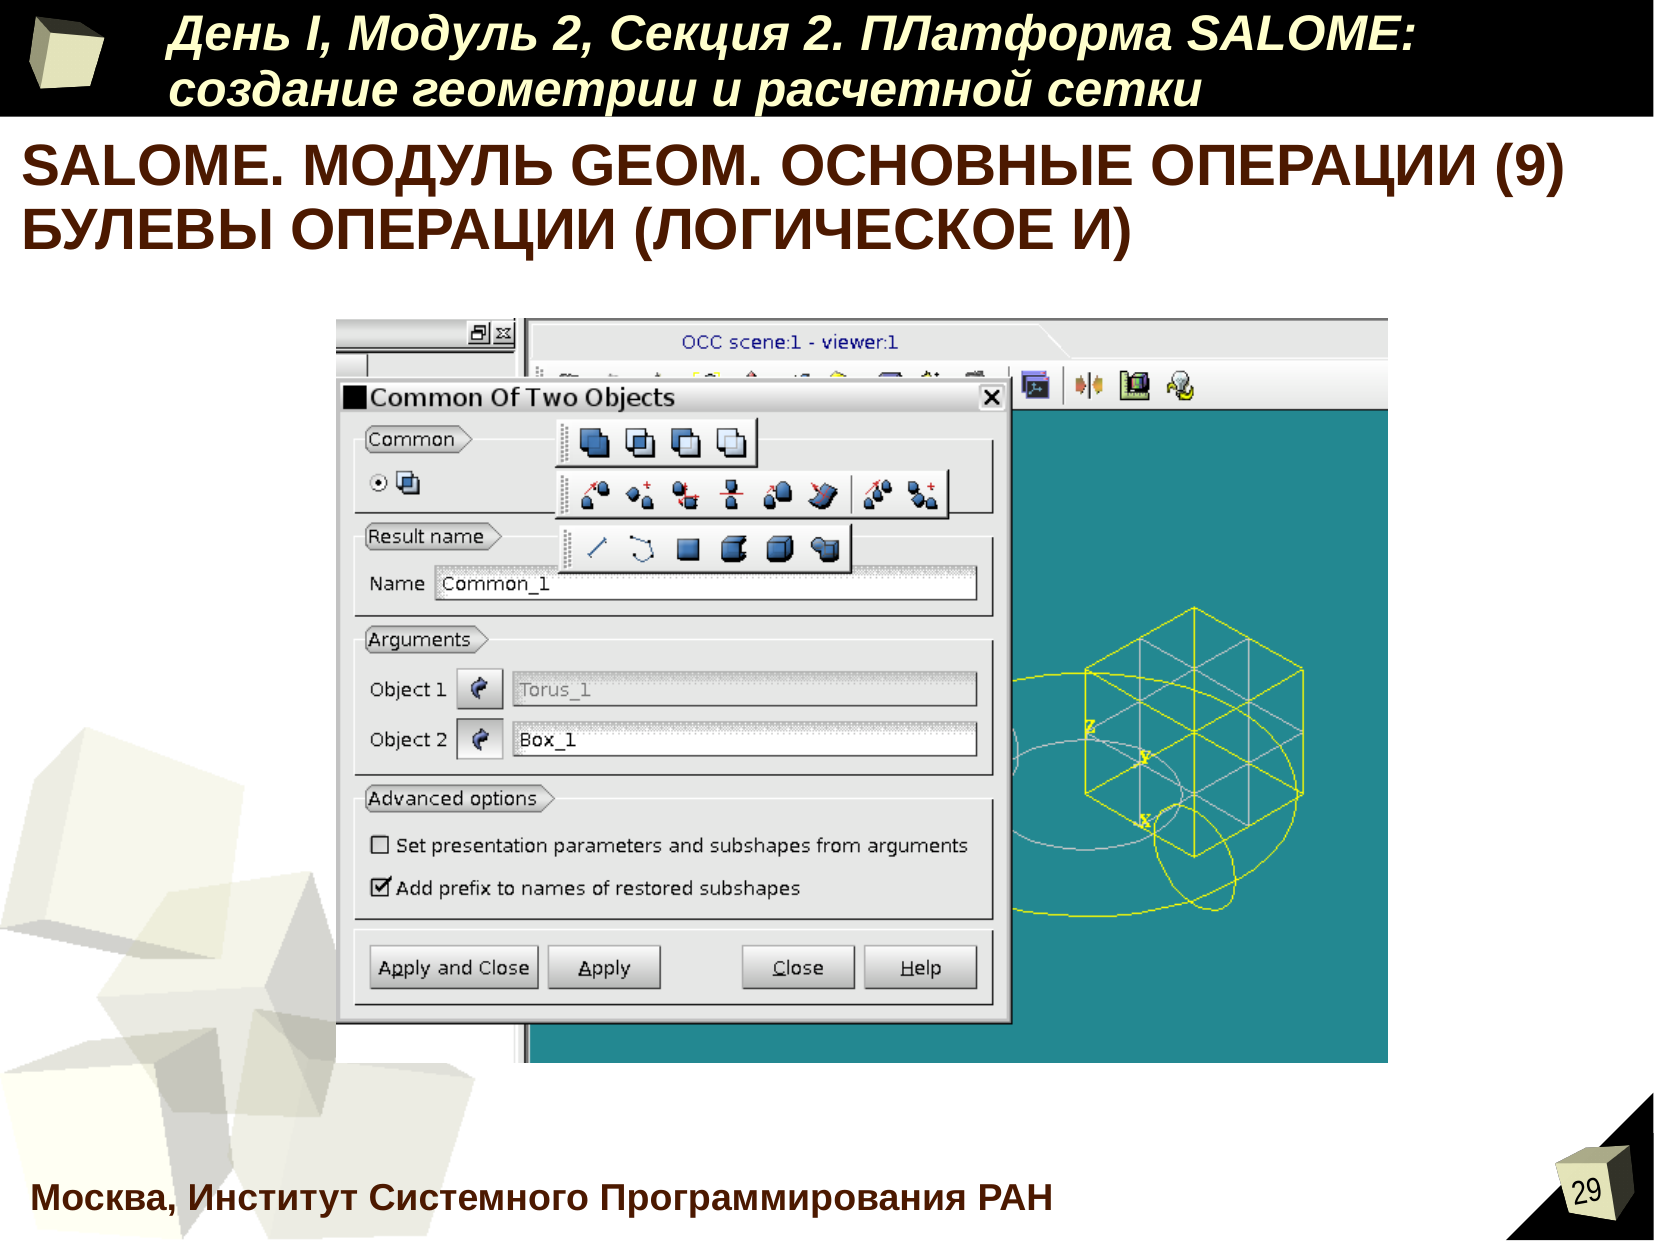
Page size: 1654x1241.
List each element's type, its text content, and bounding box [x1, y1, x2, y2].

picture [0, 318, 1388, 1241]
picture [464, 1193, 472, 1198]
text_box SALOME. МОДУЛЬ GEOM. ОСНОВНЫЕ ОПЕРАЦИИ (9) БУЛЕВЫ ОПЕРАЦИИ (ЛОГИЧЕСКОЕ И) [6, 124, 1582, 270]
